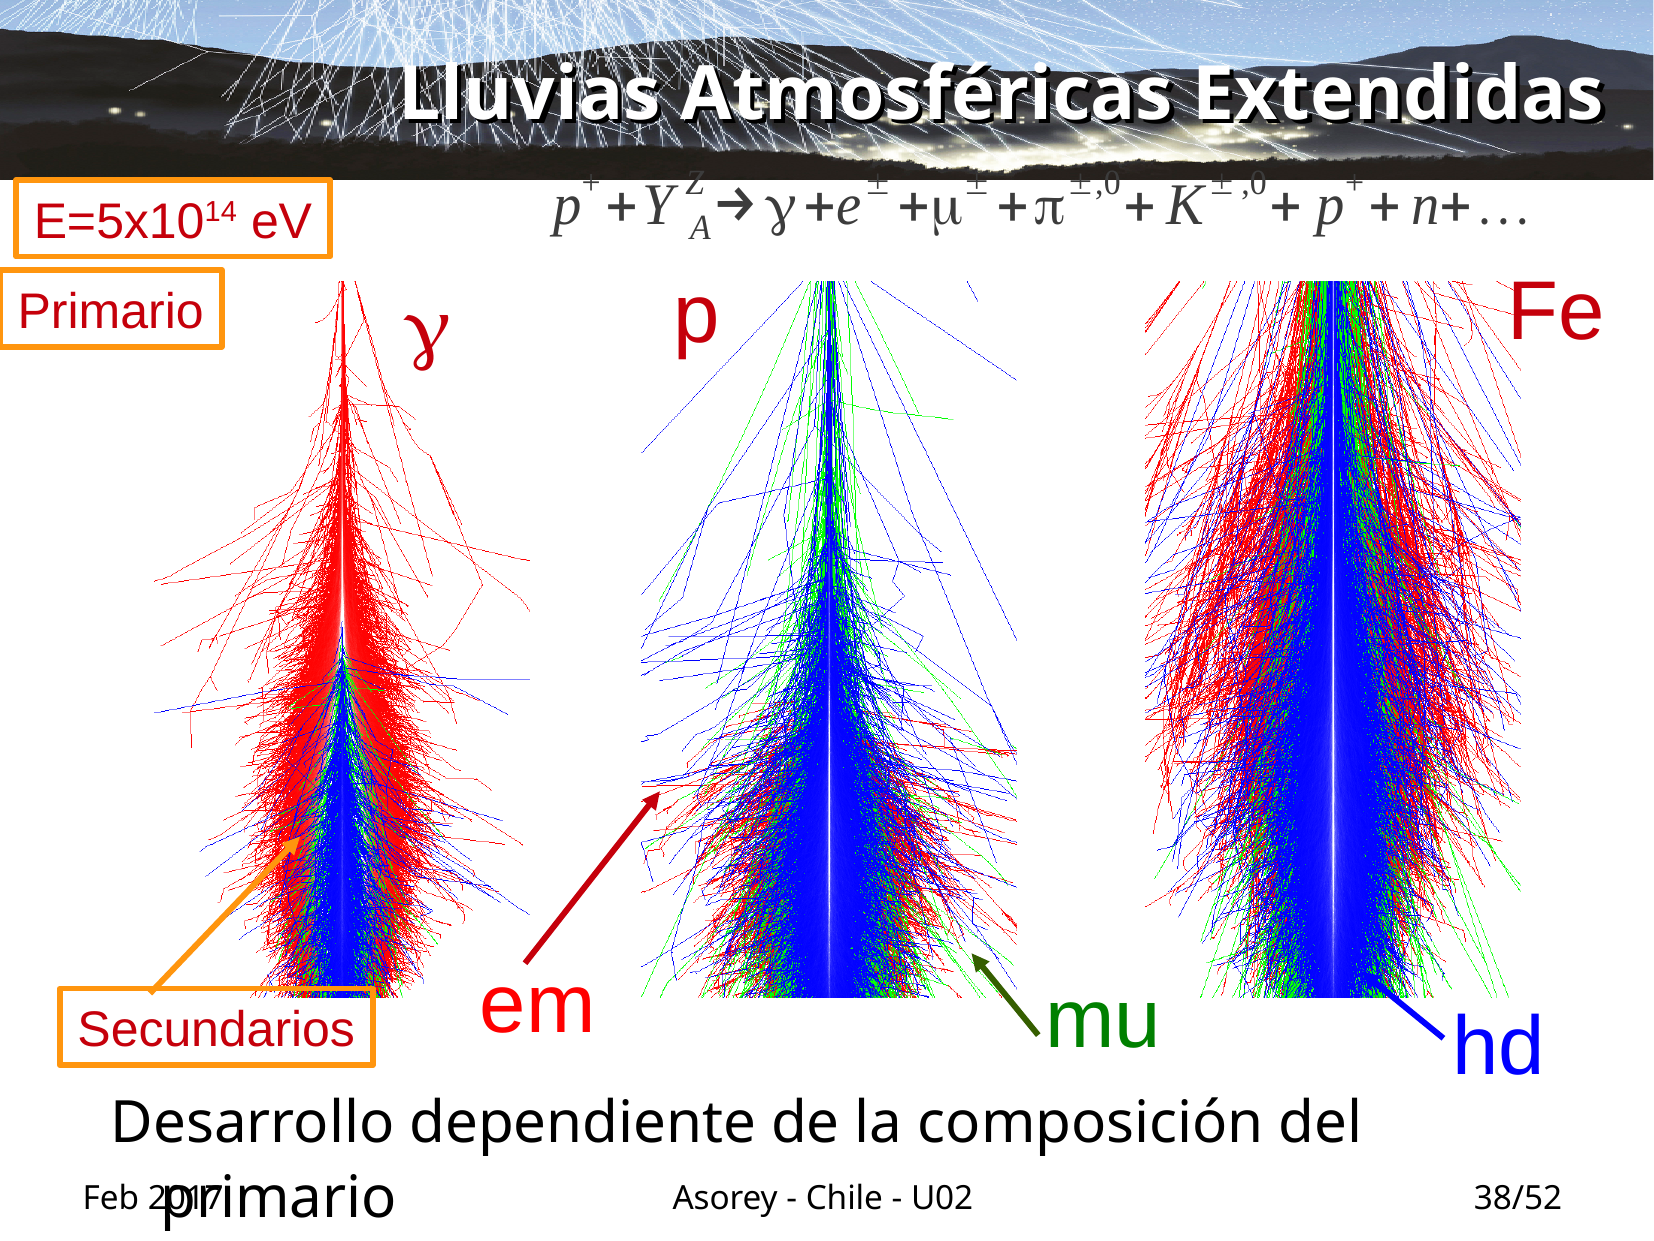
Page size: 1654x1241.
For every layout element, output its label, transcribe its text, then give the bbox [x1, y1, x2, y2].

picture [1145, 281, 1521, 1032]
text_box hd [1437, 987, 1560, 1096]
chart [525, 165, 1548, 249]
title Lluvias Atmosféricas Extendidas [45, 15, 1606, 166]
text_box em [465, 945, 611, 1053]
text_box Desarrollo dependiente de la composición del primario [90, 1078, 1590, 1193]
text_box Fe [1493, 252, 1620, 360]
text_box  [390, 254, 454, 379]
picture [154, 281, 530, 1032]
picture [0, 0, 1654, 180]
text_box Primario [0, 270, 222, 347]
text_box E=5x1014 eV [16, 179, 331, 257]
text_box Secundarios [59, 988, 373, 1066]
text_box mu [1030, 959, 1176, 1068]
text_box p [659, 254, 735, 363]
picture [641, 281, 1017, 1032]
picture [641, 800, 646, 809]
